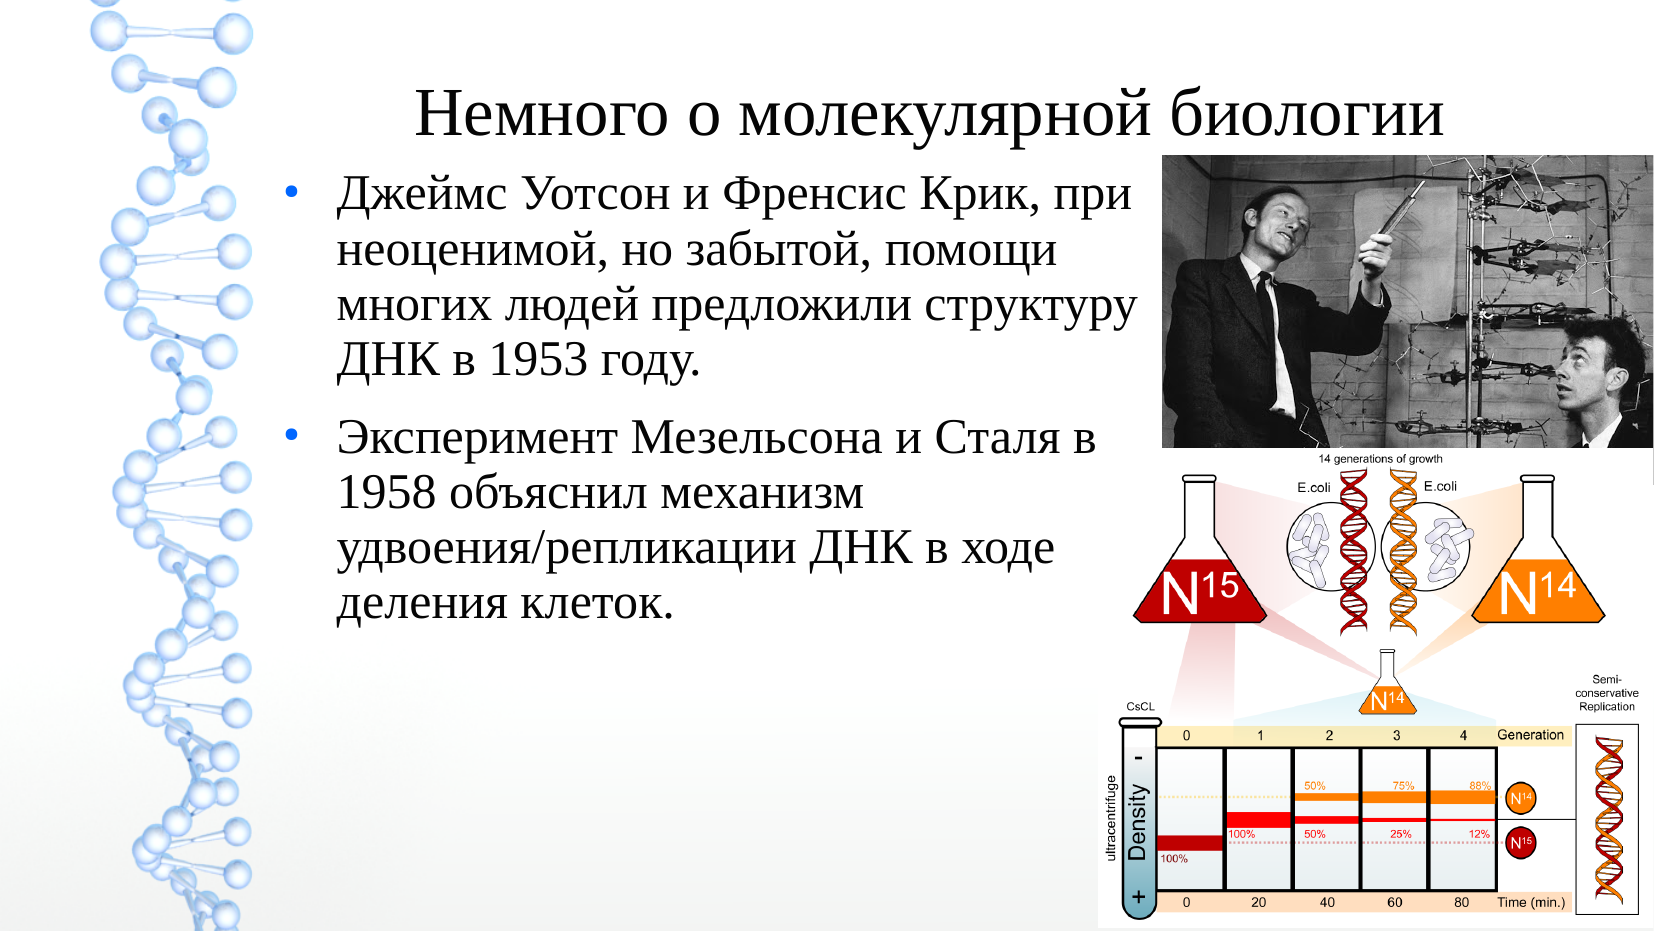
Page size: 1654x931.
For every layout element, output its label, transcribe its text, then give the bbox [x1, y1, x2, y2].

picture [0, 0, 1654, 931]
title Немного о молекулярной биологии [265, 35, 1595, 165]
list Джеймс Уотсон и Френсис Крик, при неоценимой, но забытой, помощи многих людей предложили структуру ДНК в 1953 году. Эксперимент Мезельсона и Сталя в 1958 объяснил механизм удвоения/репликации ДНК в ходе деления клеток. [265, 165, 1162, 764]
